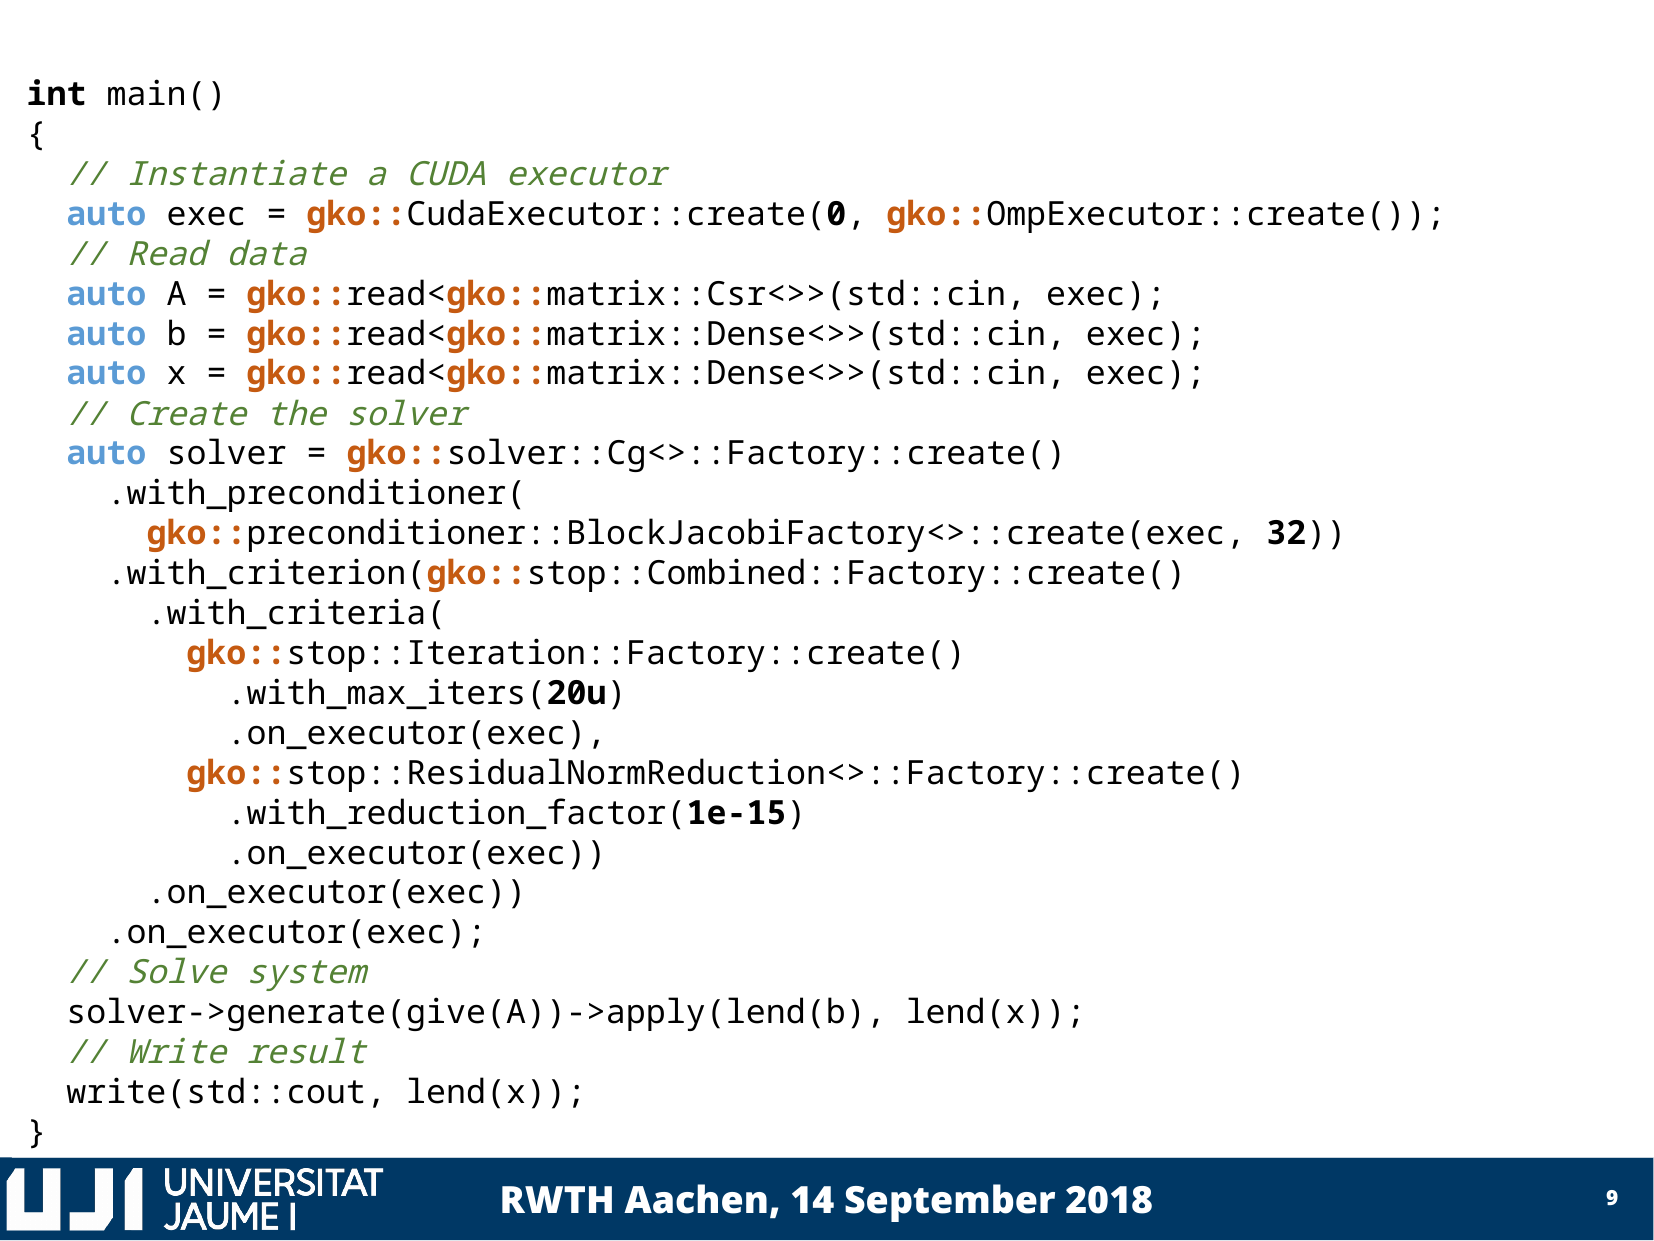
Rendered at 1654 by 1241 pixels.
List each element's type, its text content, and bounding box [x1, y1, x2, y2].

picture [0, 1158, 390, 1241]
text_box int main() { // Instantiate a CUDA executor auto exec = gko::CudaExecutor::create(0, gko::OmpExecutor::create()); // Read data auto A = gko::read<gko::matrix::Csr<>>(std::cin, exec); auto b = gko::read<gko::matrix::Dense<>>(std::cin, exec); auto x = gko::read<gko::matrix::Dense<>>(std::cin, exec); // Create the solver auto solver = gko::solver::Cg<>::Factory::create() .with_preconditioner( gko::preconditioner::BlockJacobiFactory<>::create(exec, 32)) .with_criterion(gko::stop::Combined::Factory::create() .with_criteria( gko::stop::Iteration::Factory::create() .with_max_iters(20u) .on_executor(exec), gko::stop::ResidualNormReduction<>::Factory::create() .with_reduction_factor(1e-15) .on_executor(exec)) .on_executor(exec)) .on_executor(exec); // Solve system solver->generate(give(A))->apply(lend(b), lend(x)); // Write result write(std::cout, lend(x)); } [11, 64, 1654, 1158]
